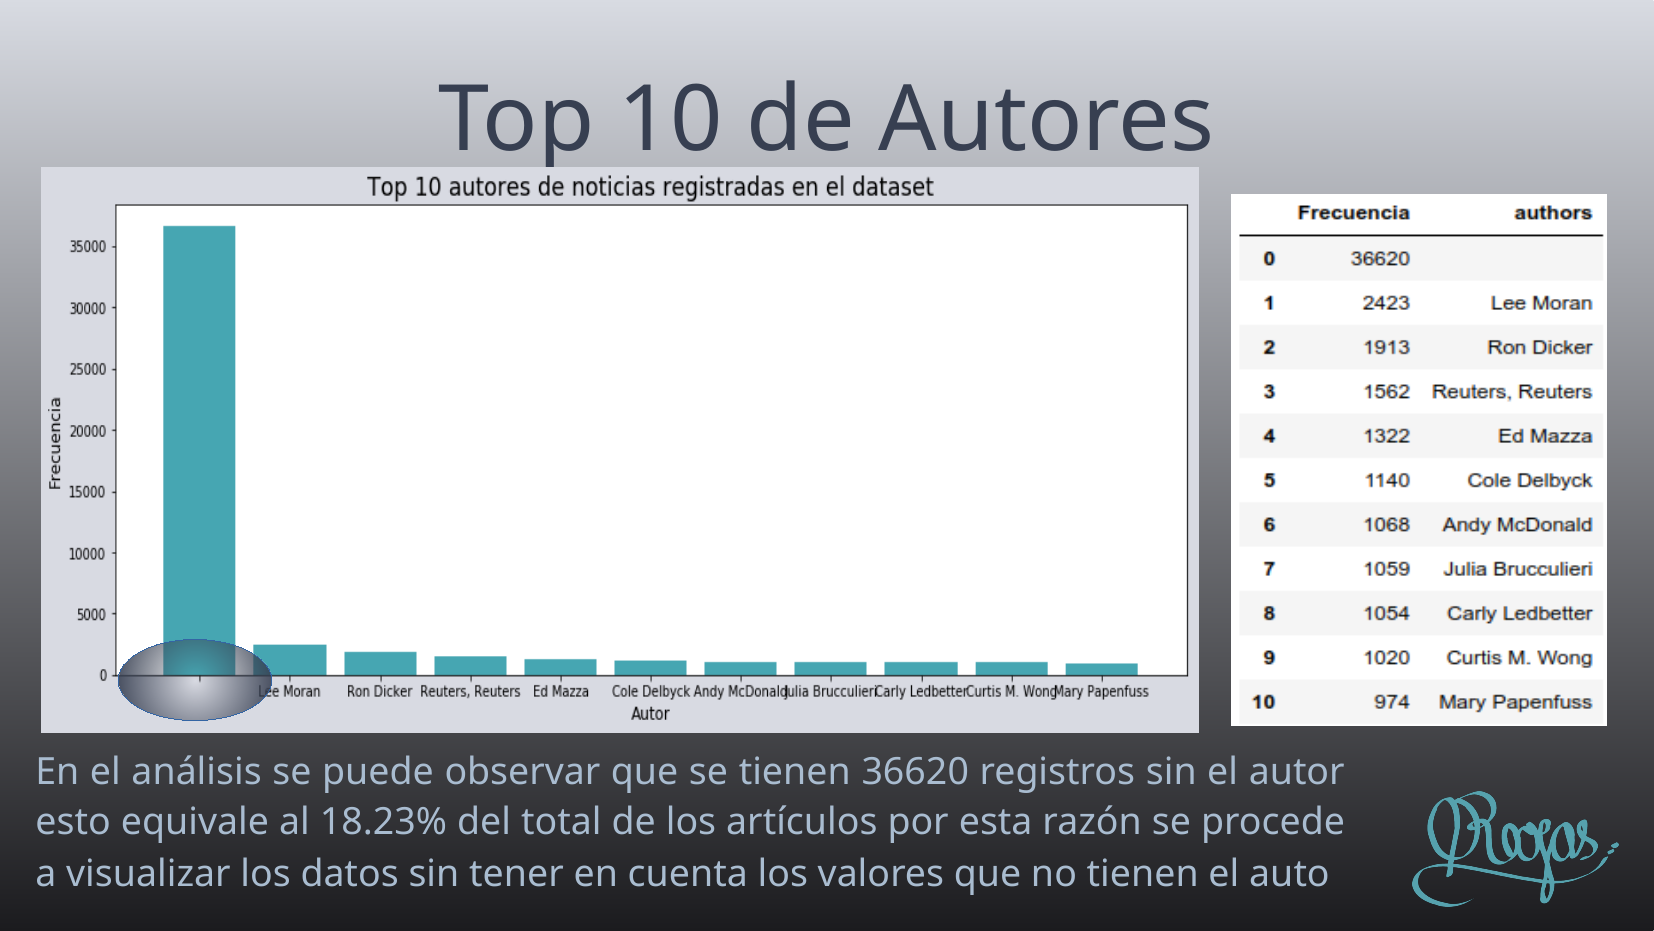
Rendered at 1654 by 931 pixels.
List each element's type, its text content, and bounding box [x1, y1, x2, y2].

text_box [118, 639, 272, 721]
list En el análisis se puede observar que se tienen 36620 registros sin el autor esto equivale al 18.23% del total de los artículos por esta razón se procede a visualizar los datos sin tener en cuenta los valores que no tienen el auto [35, 744, 1347, 917]
picture [1231, 194, 1607, 726]
picture [1412, 791, 1619, 907]
title Top 10 de Autores [82, 37, 1571, 193]
picture [41, 167, 1199, 733]
